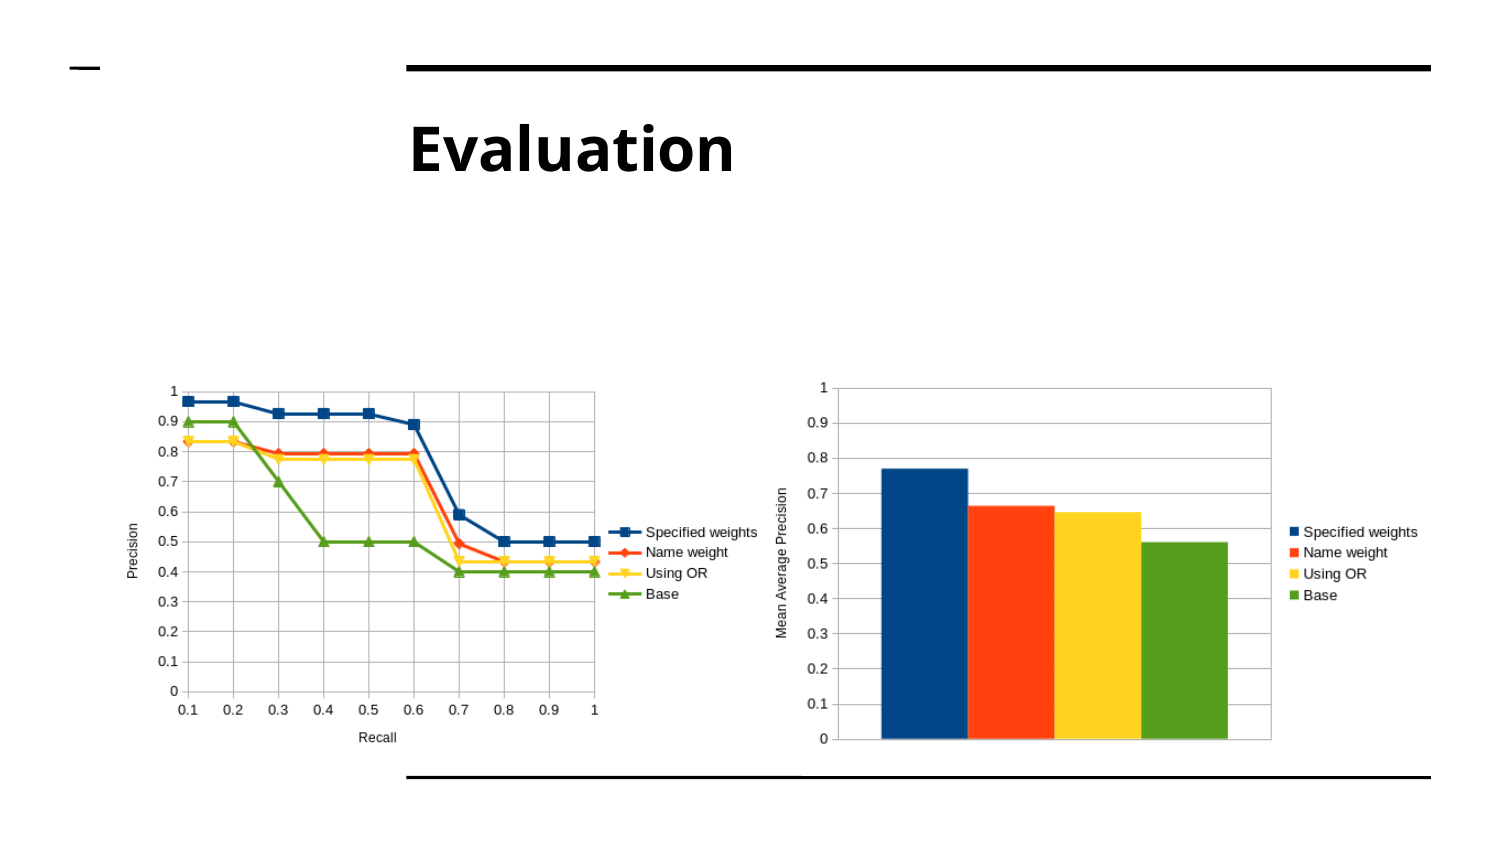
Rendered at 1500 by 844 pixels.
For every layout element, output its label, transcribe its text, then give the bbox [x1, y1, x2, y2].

picture [102, 371, 1432, 755]
title Evaluation [393, 94, 1431, 199]
